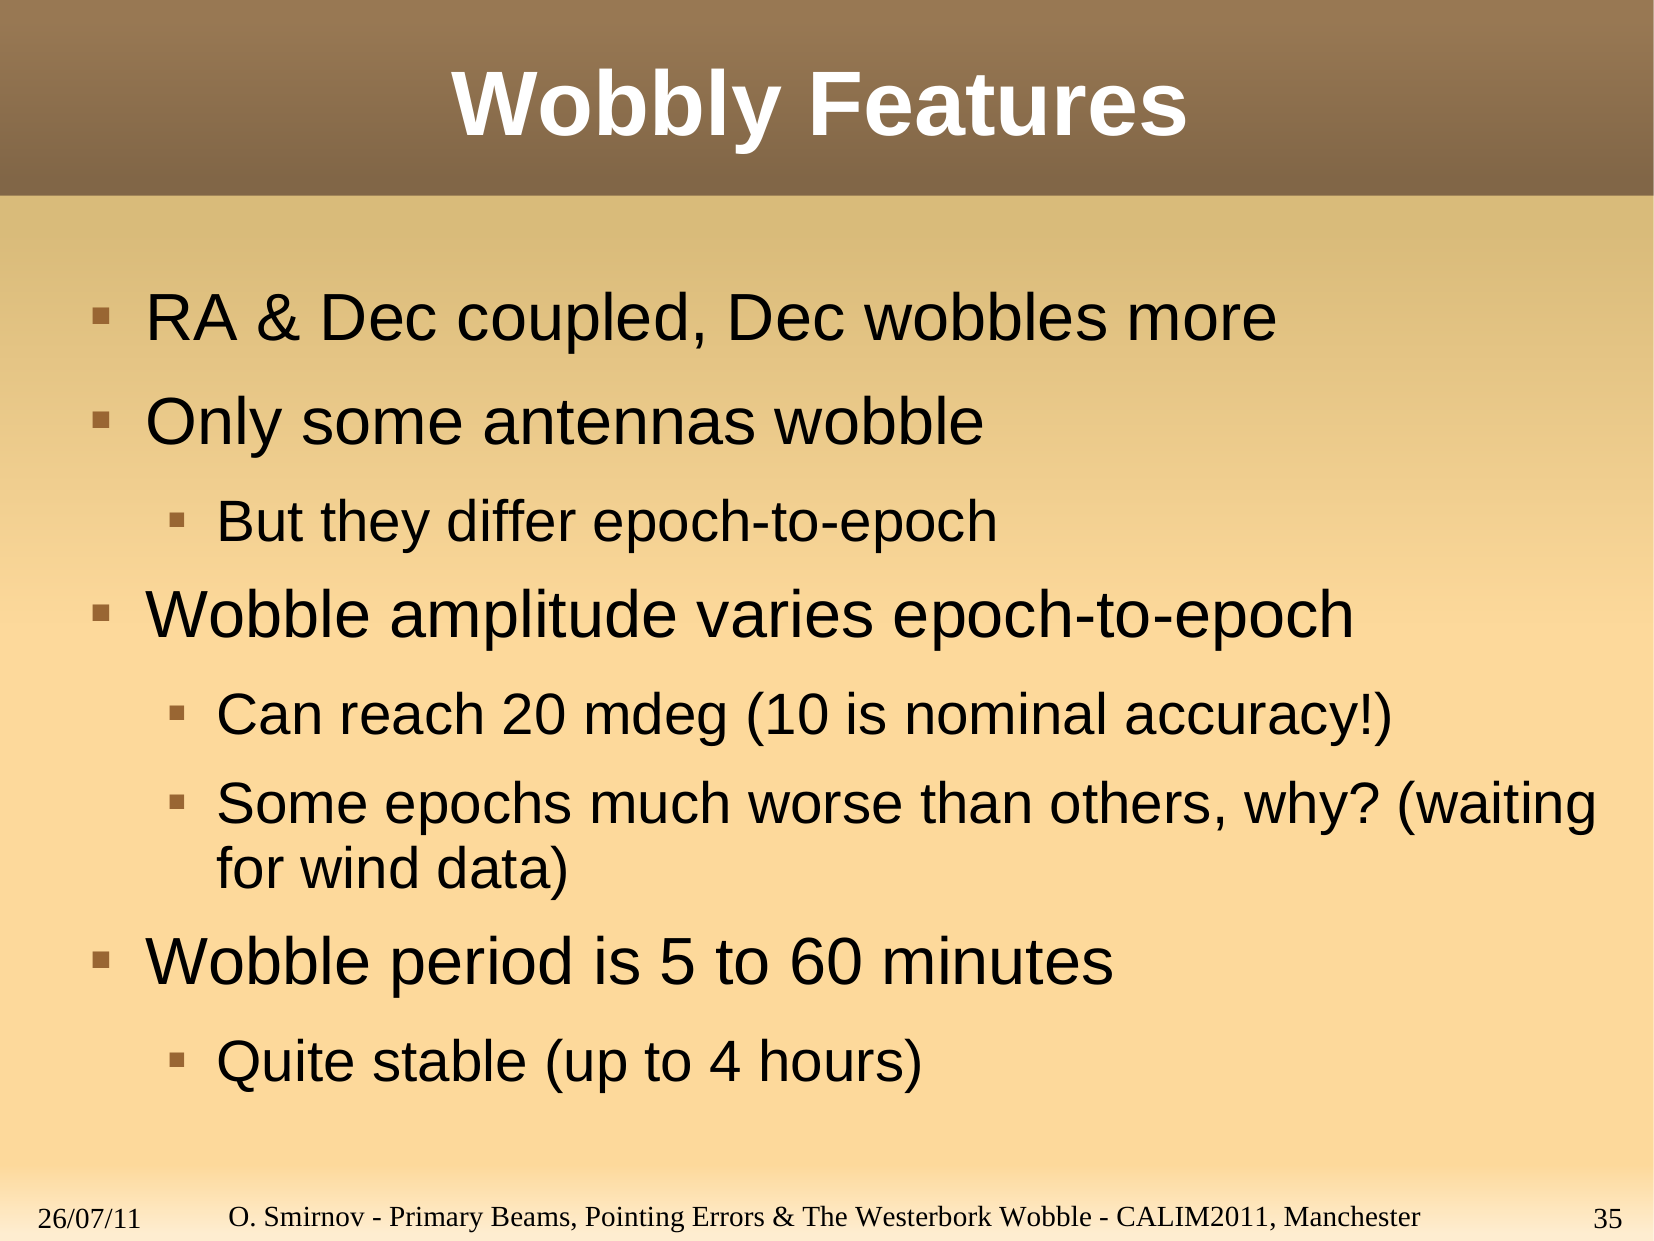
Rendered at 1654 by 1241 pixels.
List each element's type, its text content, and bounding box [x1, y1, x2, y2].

title Wobbly Features [76, 7, 1565, 200]
list RA & Dec coupled, Dec wobbles more Only some antennas wobble But they differ epoch-to-epoch Wobble amplitude varies epoch-to-epoch Can reach 20 mdeg (10 is nominal accuracy!) Some epochs much worse than others, why? (waiting for wind data) Wobble period is 5 to 60 minutes Quite stable (up to 4 hours) [75, 280, 1613, 1126]
picture [0, 0, 1654, 1241]
